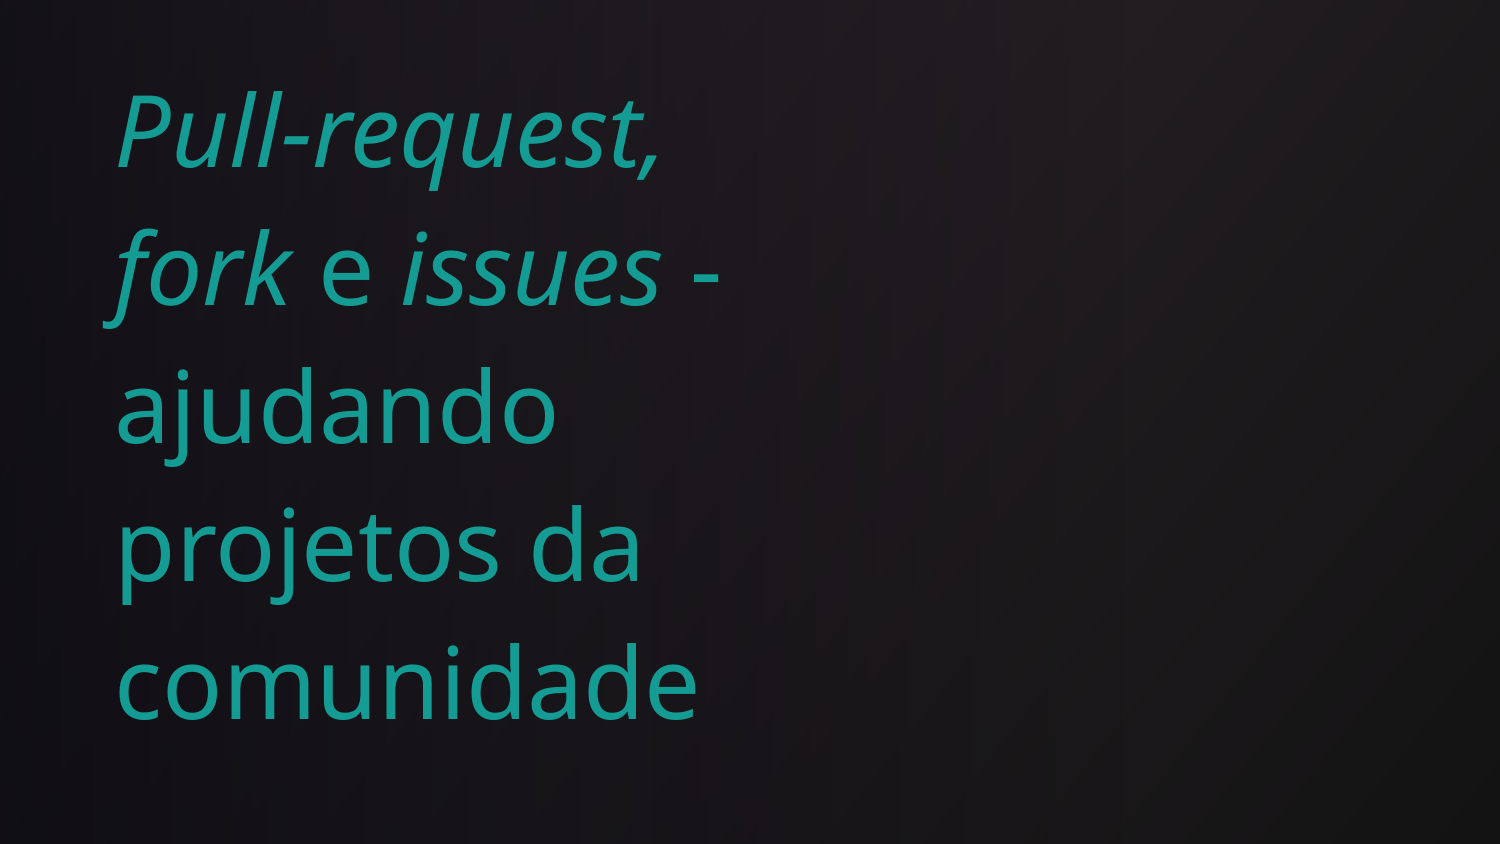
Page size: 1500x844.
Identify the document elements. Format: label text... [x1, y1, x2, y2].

title Pull-request, fork e issues - ajudando projetos da comunidade [99, 564, 750, 755]
picture [0, 0, 1500, 844]
